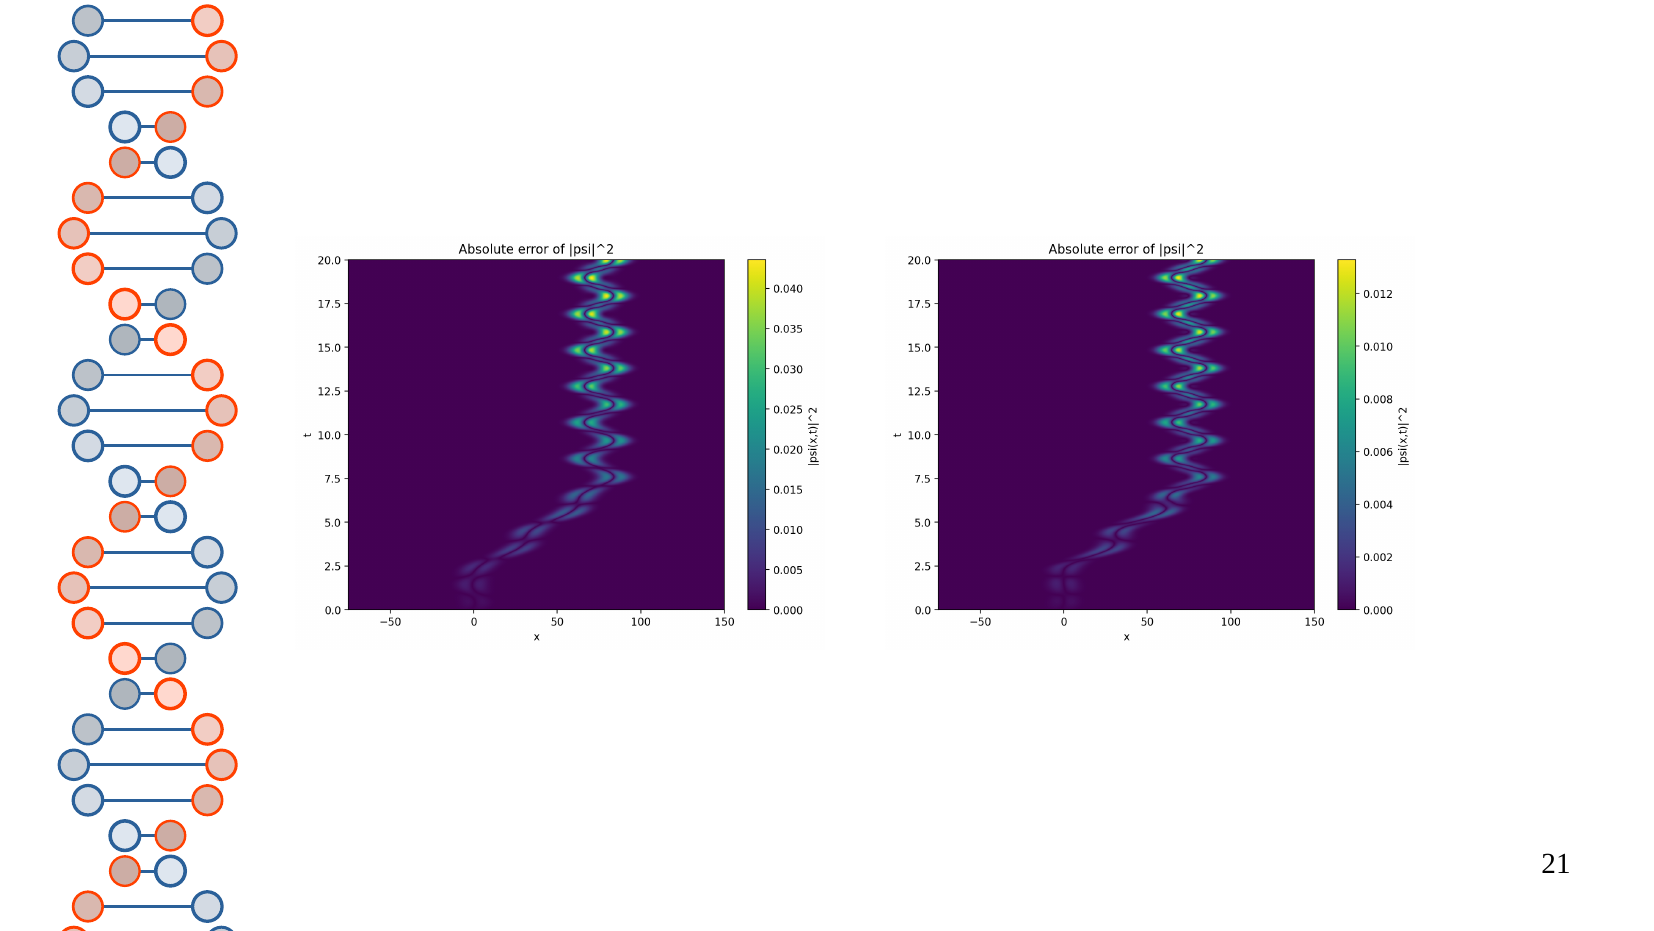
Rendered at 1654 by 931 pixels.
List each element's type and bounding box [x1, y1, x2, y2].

picture [885, 236, 1415, 650]
picture [295, 236, 825, 650]
